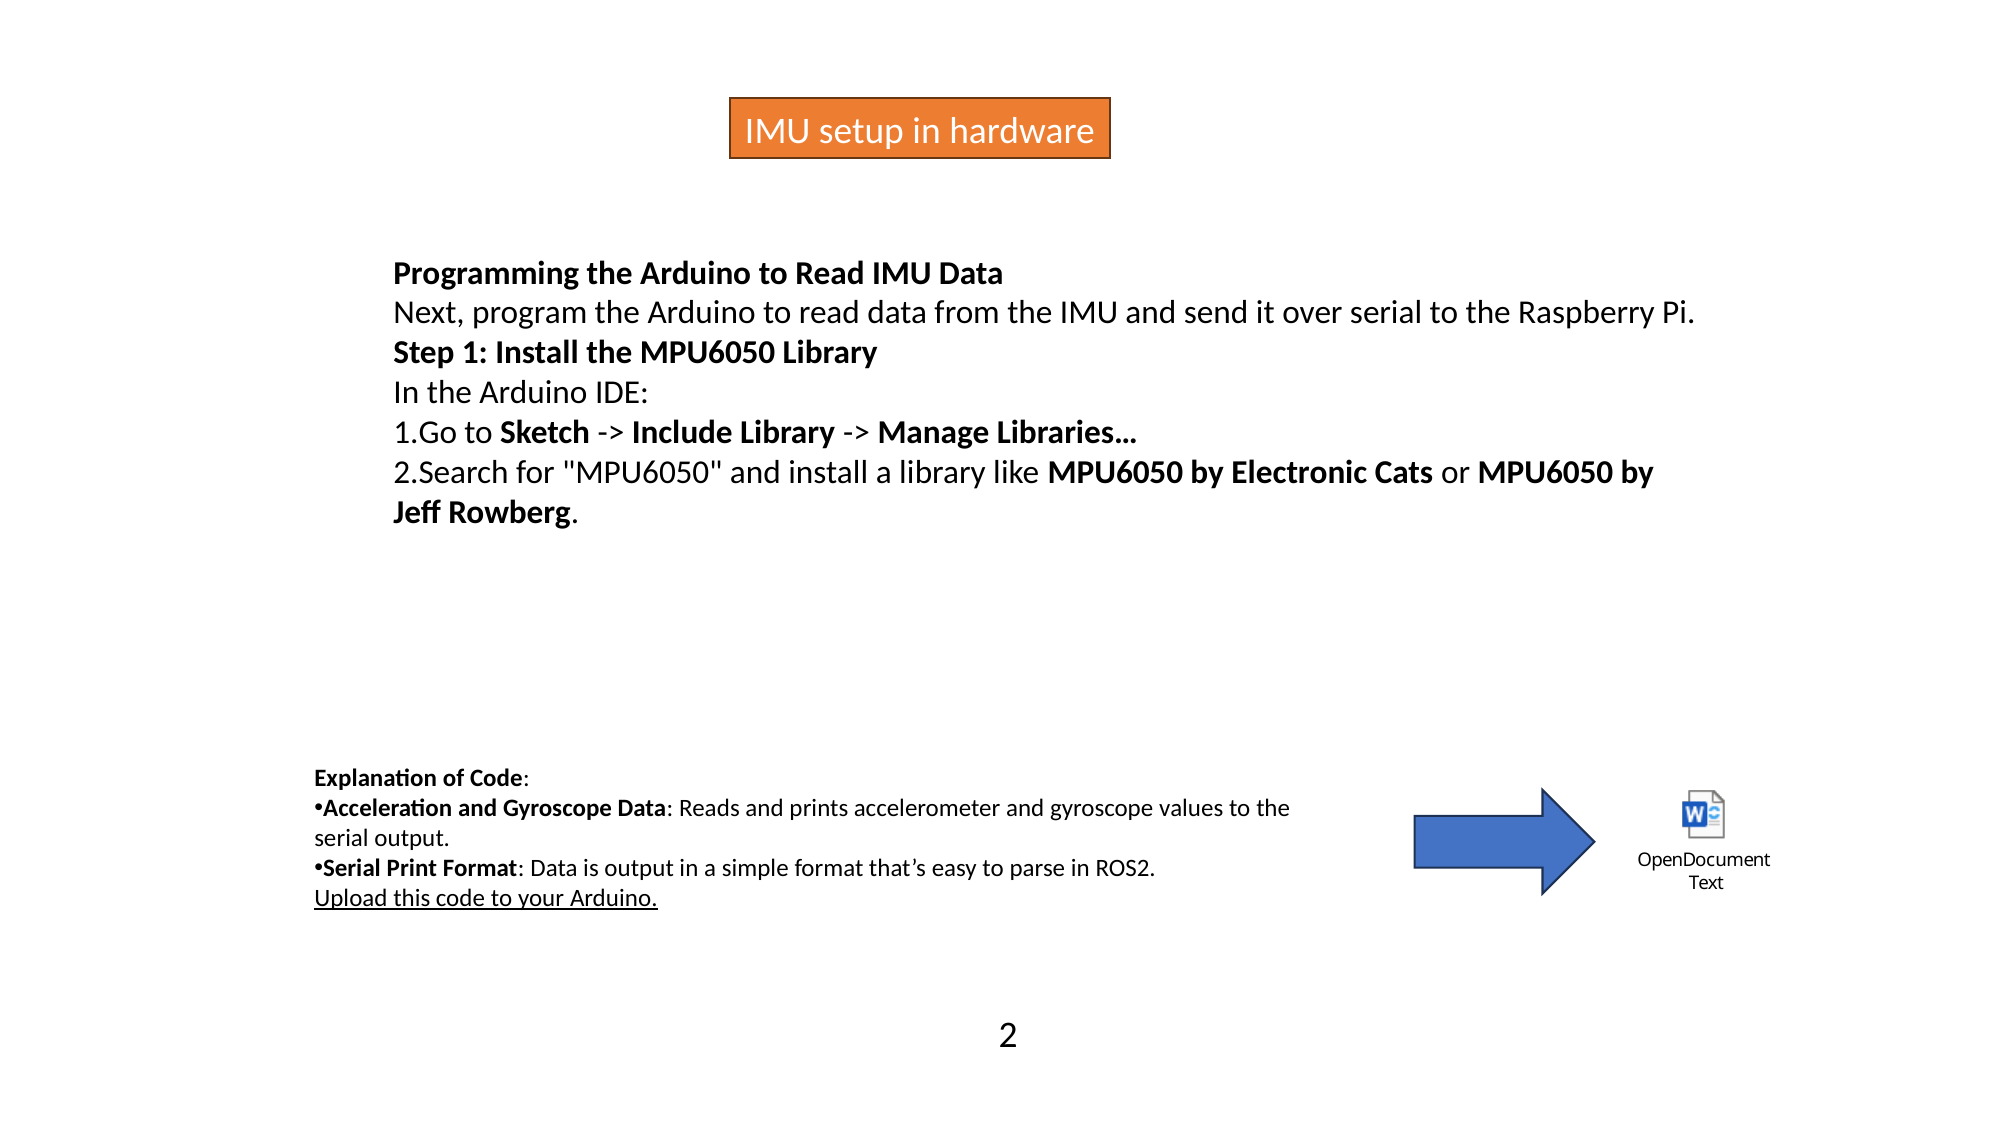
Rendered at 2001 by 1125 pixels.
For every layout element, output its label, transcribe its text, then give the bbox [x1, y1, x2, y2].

text_box [1414, 789, 1595, 894]
text_box 2 [983, 1002, 1037, 1062]
text_box Programming the Arduino to Read IMU Data Next, program the Arduino to read data from the IMU and send it over serial to the Raspberry Pi. Step 1: Install the MPU6050 Library In the Arduino IDE: Go to Sketch -> Include Library -> Manage Libraries… Search for "MPU6050" and install a library like MPU6050 by Electronic Cats or MPU6050 by Jeff Rowberg. [378, 243, 1718, 538]
chart [1631, 789, 1781, 917]
text_box Explanation of Code: Acceleration and Gyroscope Data: Reads and prints accelerometer and gyroscope values to the serial output. Serial Print Format: Data is output in a simple format that’s easy to parse in ROS2. Upload this code to your Arduino. [299, 754, 1312, 919]
text_box IMU setup in hardware [730, 98, 1111, 159]
